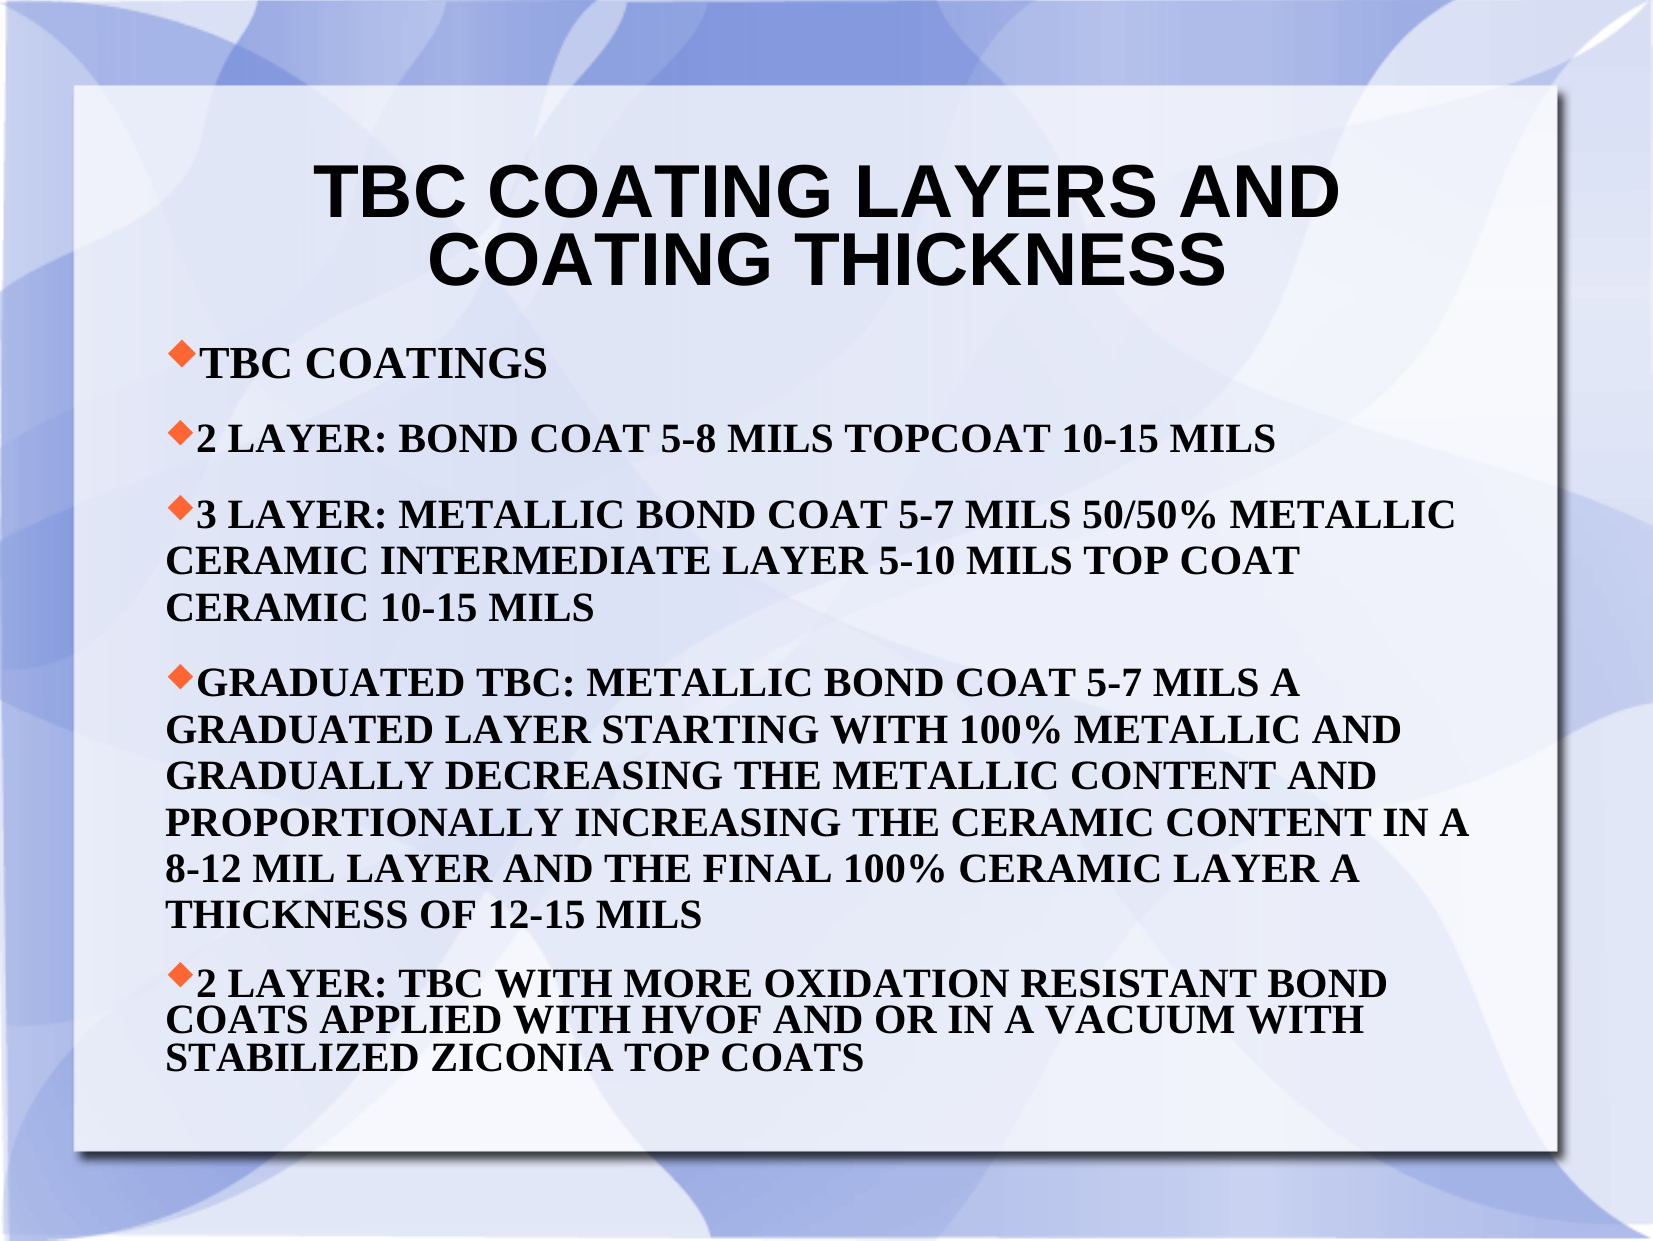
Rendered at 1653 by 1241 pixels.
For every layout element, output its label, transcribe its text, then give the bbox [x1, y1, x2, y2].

picture [0, 0, 1653, 1241]
title TBC COATING LAYERS AND COATING THICKNESS [230, 112, 1426, 327]
list TBC COATINGS 2 LAYER: BOND COAT 5-8 MILS TOPCOAT 10-15 MILS 3 LAYER: METALLIC BOND COAT 5-7 MILS 50/50% METALLIC CERAMIC INTERMEDIATE LAYER 5-10 MILS TOP COAT CERAMIC 10-15 MILS GRADUATED TBC: METALLIC BOND COAT 5-7 MILS A GRADUATED LAYER STARTING WITH 100% METALLIC AND GRADUALLY DECREASING THE METALLIC CONTENT AND PROPORTIONALLY INCREASING THE CERAMIC CONTENT IN A 8-12 MIL LAYER AND THE FINAL 100% CERAMIC LAYER A THICKNESS OF 12-15 MILS 2 LAYER: TBC WITH MORE OXIDATION RESISTANT BOND COATS APPLIED WITH HVOF AND OR IN A VACUUM WITH STABILIZED ZICONIA TOP COATS [165, 327, 1501, 1241]
